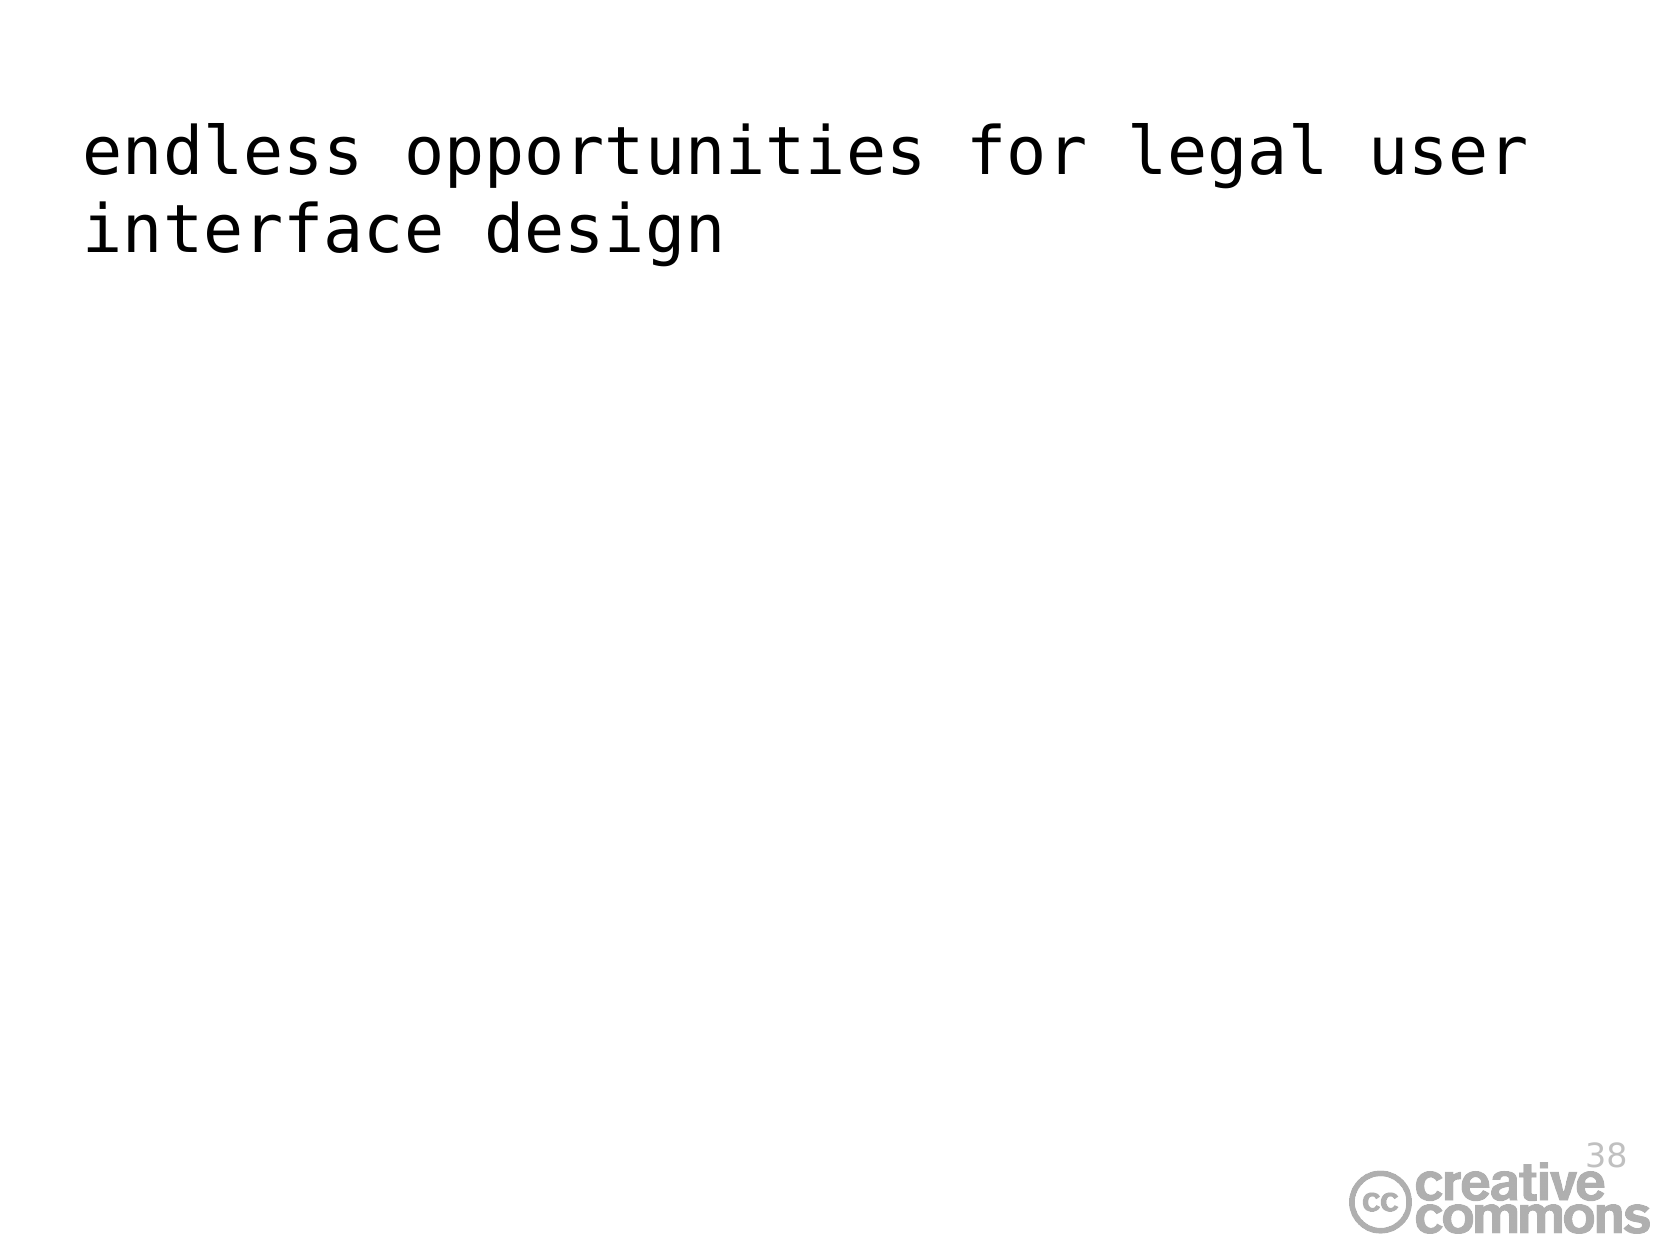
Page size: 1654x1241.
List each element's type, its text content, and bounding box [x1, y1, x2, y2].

picture [1349, 1162, 1650, 1234]
list endless opportunities for legal user interface design [82, 112, 1571, 1109]
